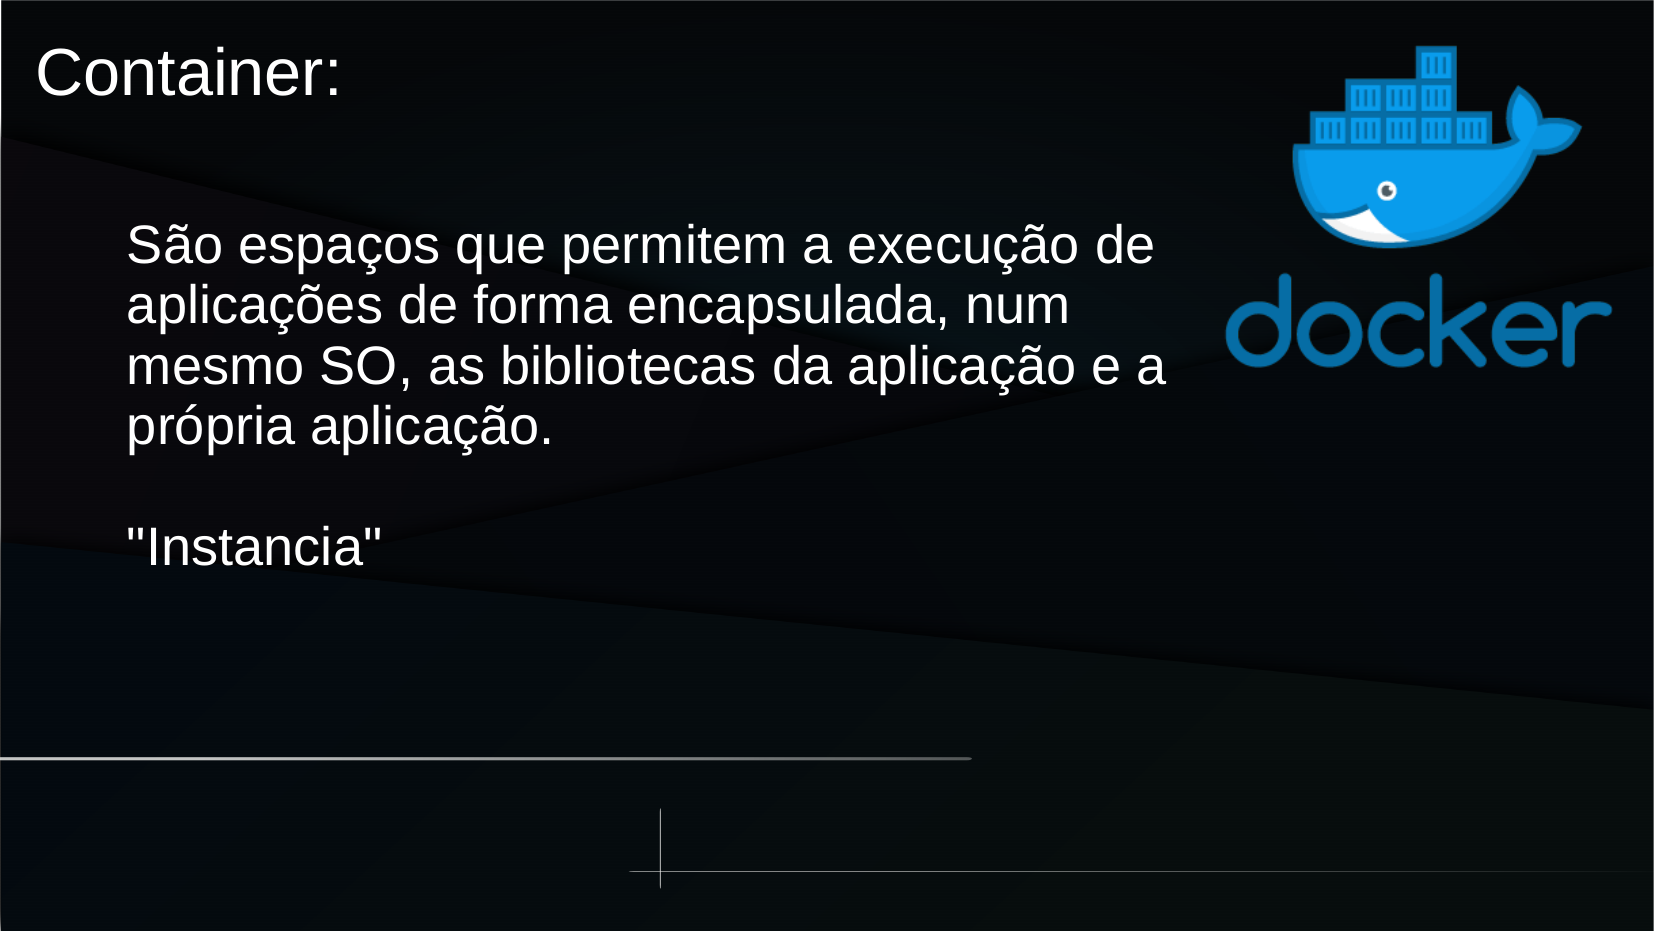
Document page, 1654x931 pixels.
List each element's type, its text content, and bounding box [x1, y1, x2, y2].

picture [0, 0, 1654, 931]
text_box São espaços que permitem a execução de aplicações de forma encapsulada, num mesmo SO, as bibliotecas da aplicação e a própria aplicação. "Instancia" [76, 206, 1205, 646]
list Container: [35, 35, 591, 119]
